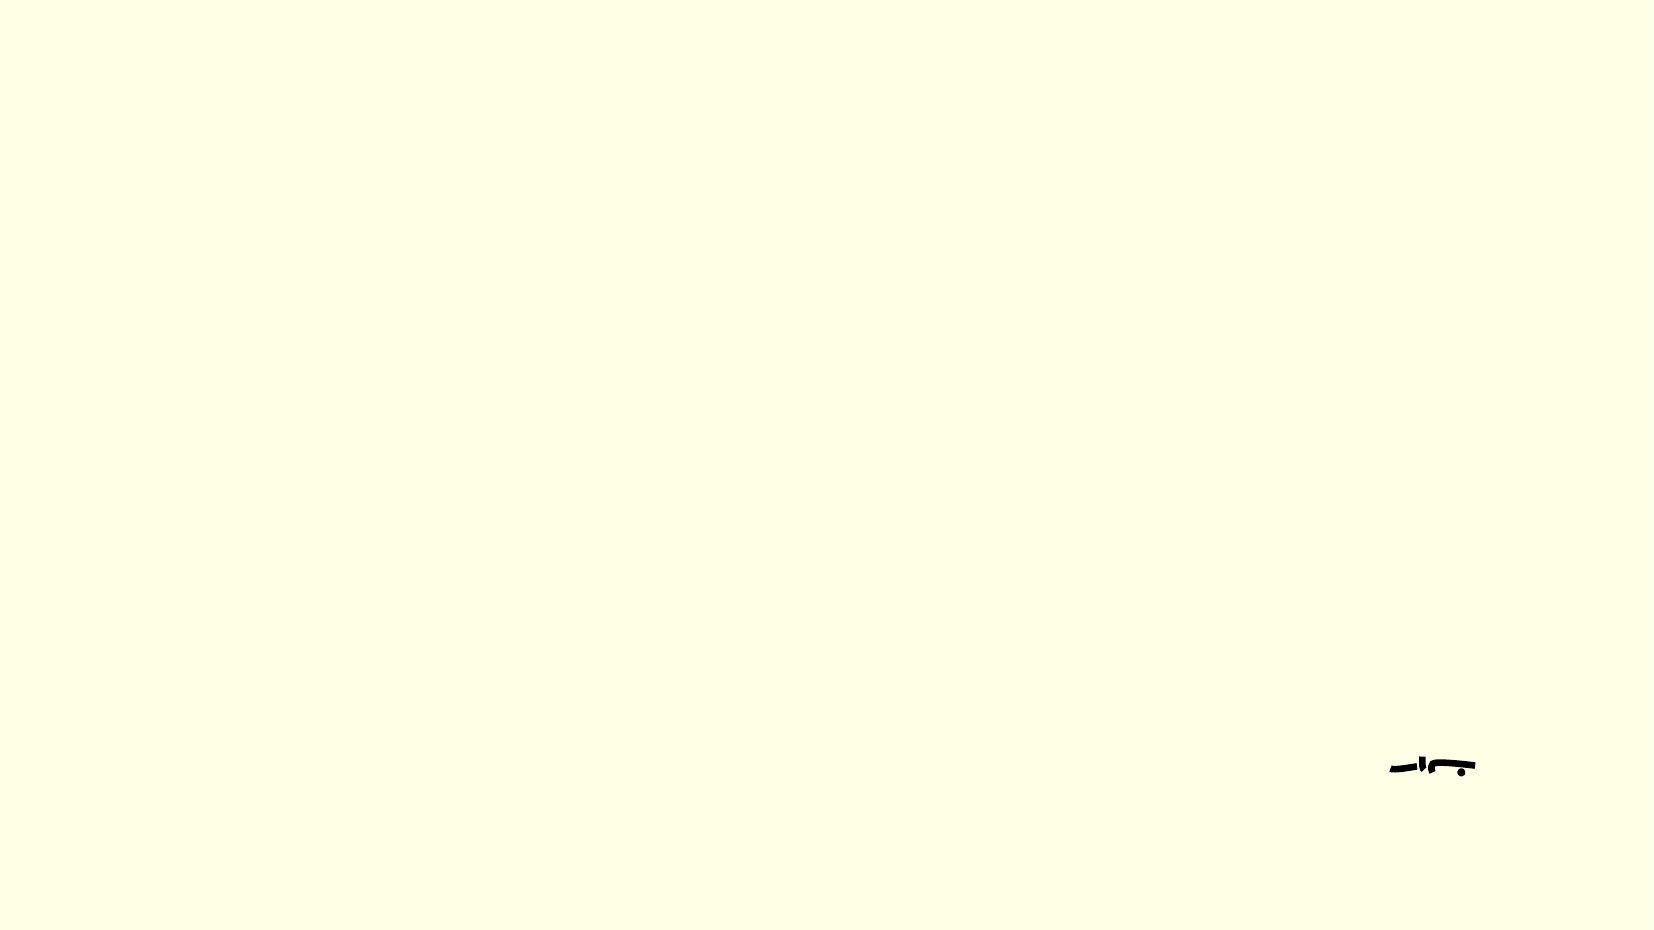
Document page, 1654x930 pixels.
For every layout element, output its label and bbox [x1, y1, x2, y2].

picture [1387, 743, 1477, 788]
